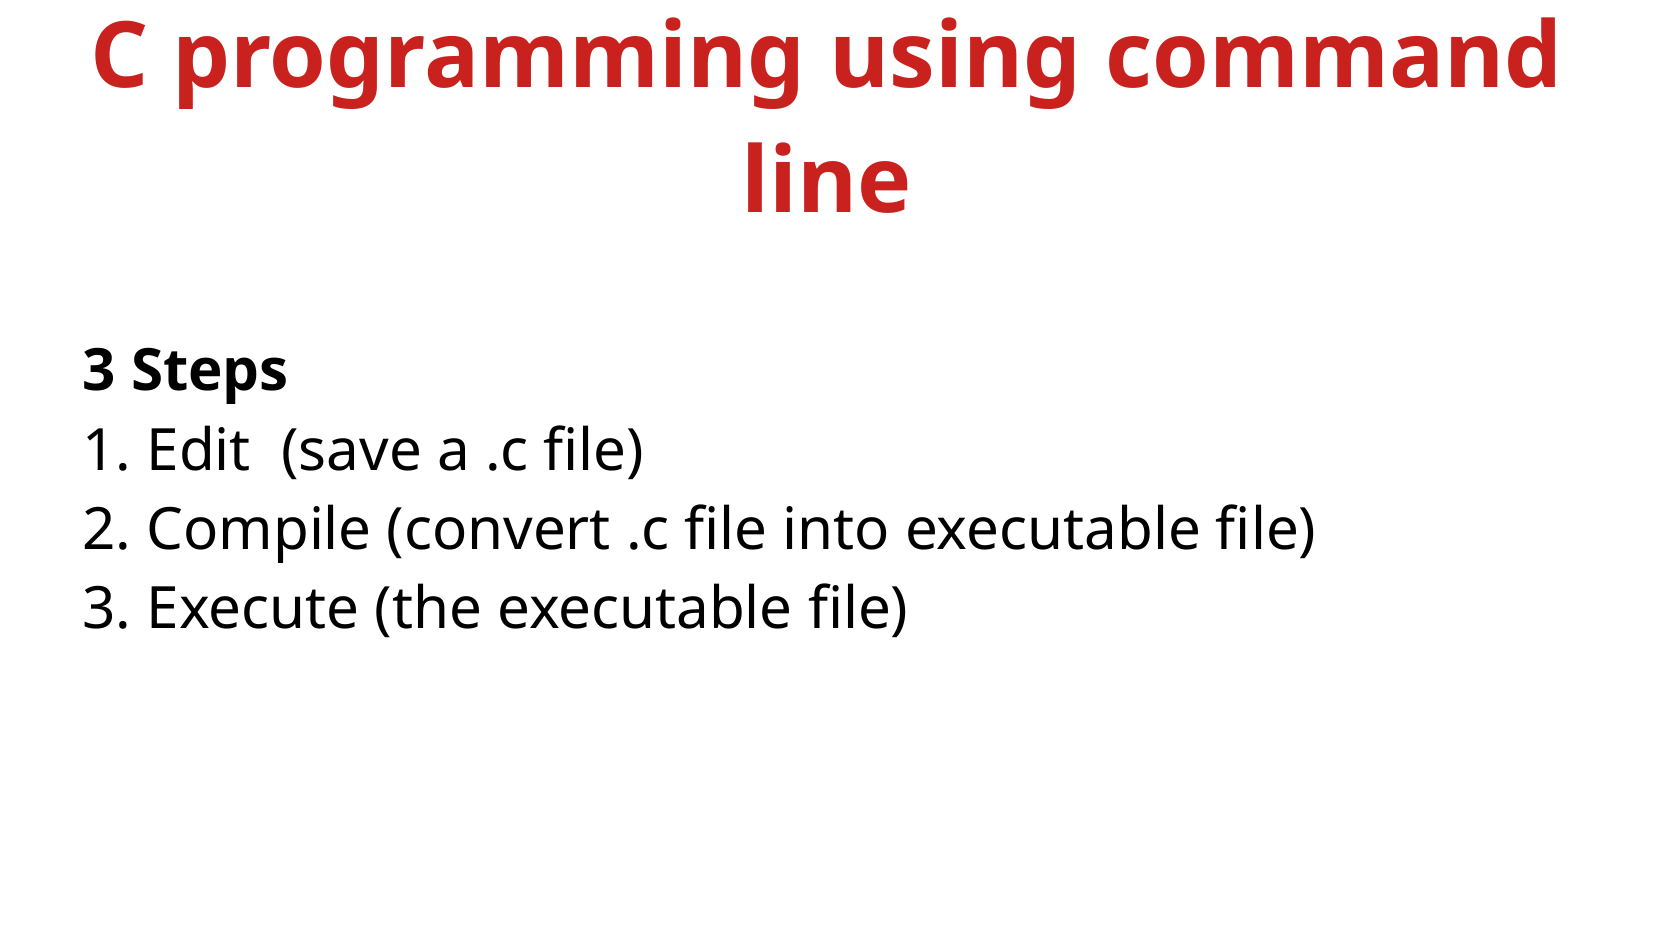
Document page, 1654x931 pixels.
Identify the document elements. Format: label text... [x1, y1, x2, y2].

title C programming using command line [82, 37, 1571, 193]
subtitle 3 Steps 1. Edit (save a .c file) 2. Compile (convert .c file into executable file) 3. Execute (the executable file) [82, 217, 1571, 757]
